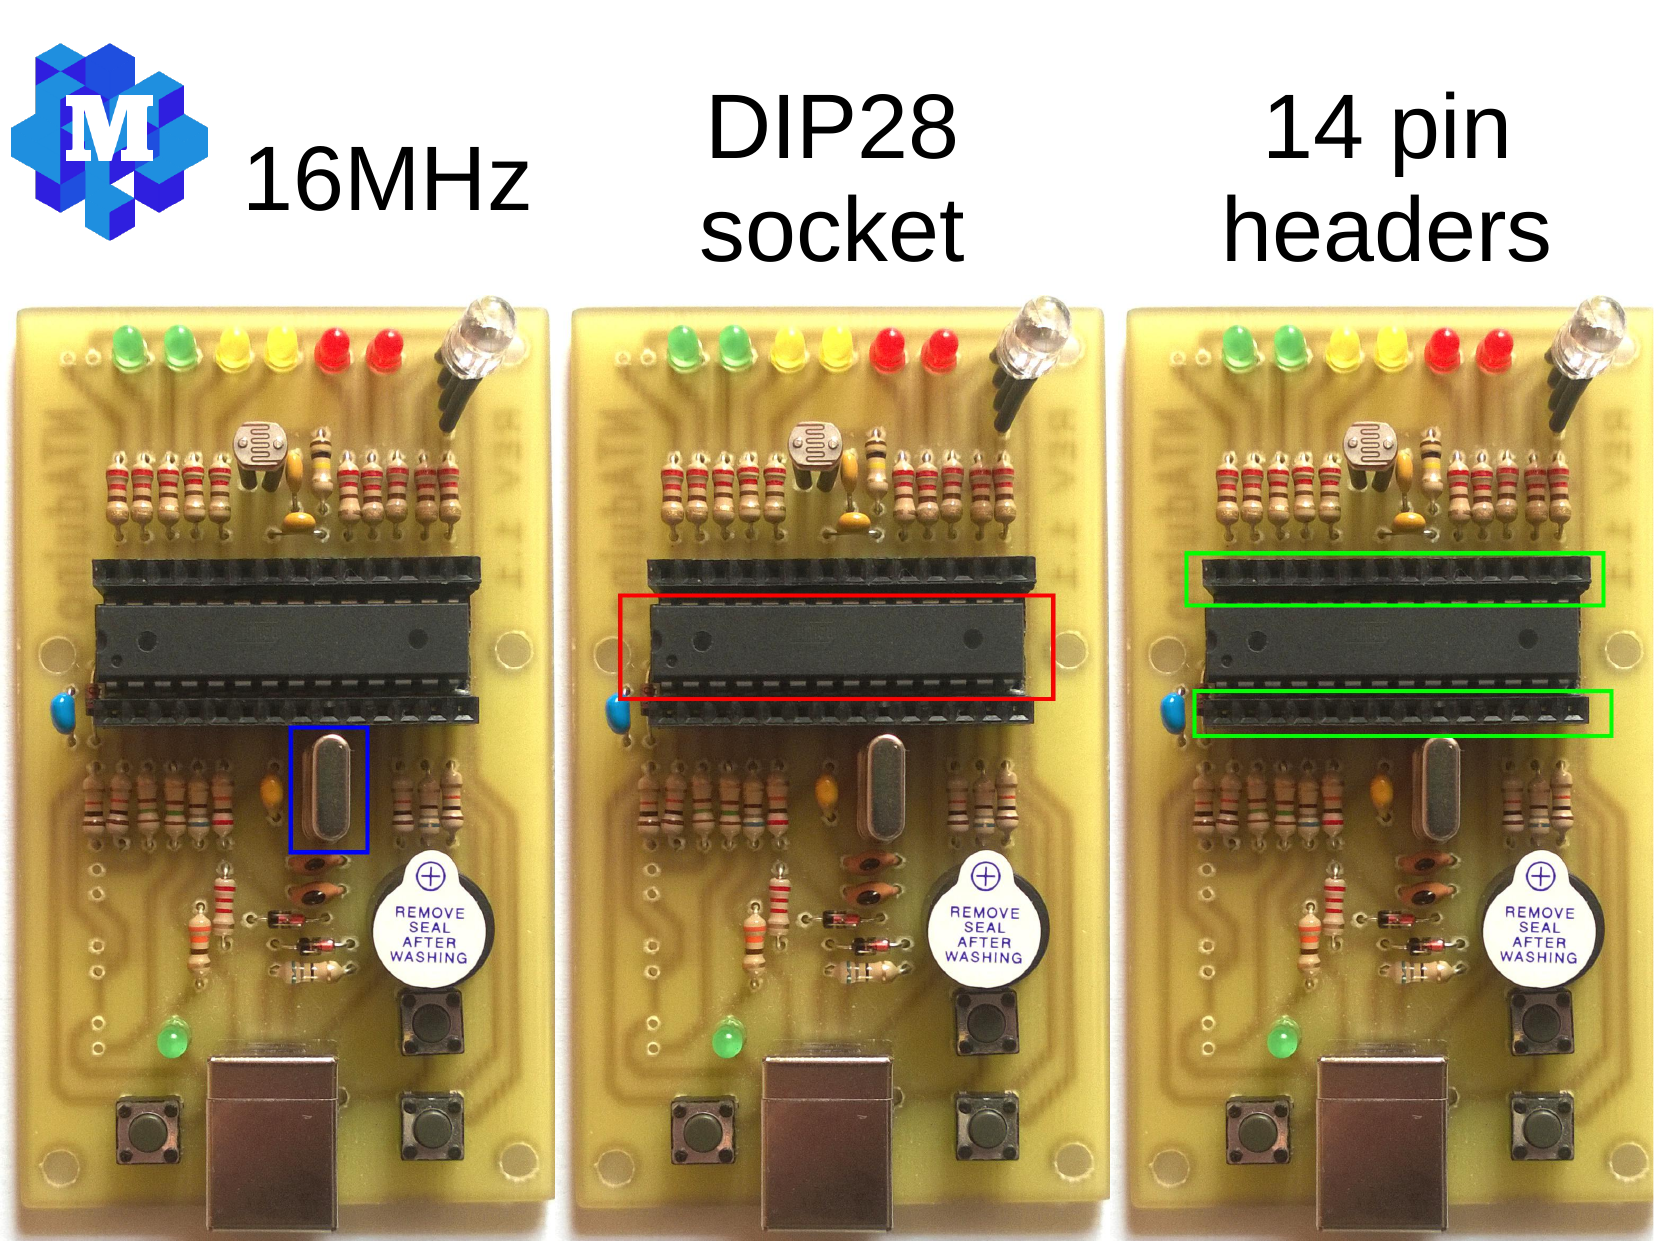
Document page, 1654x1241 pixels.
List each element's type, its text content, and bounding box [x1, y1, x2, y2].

picture [0, 295, 1654, 1241]
title 16MHz [210, 75, 566, 283]
title DIP28 socket [570, 75, 1096, 283]
title 14 pin headers [1125, 75, 1651, 283]
picture [11, 15, 208, 241]
